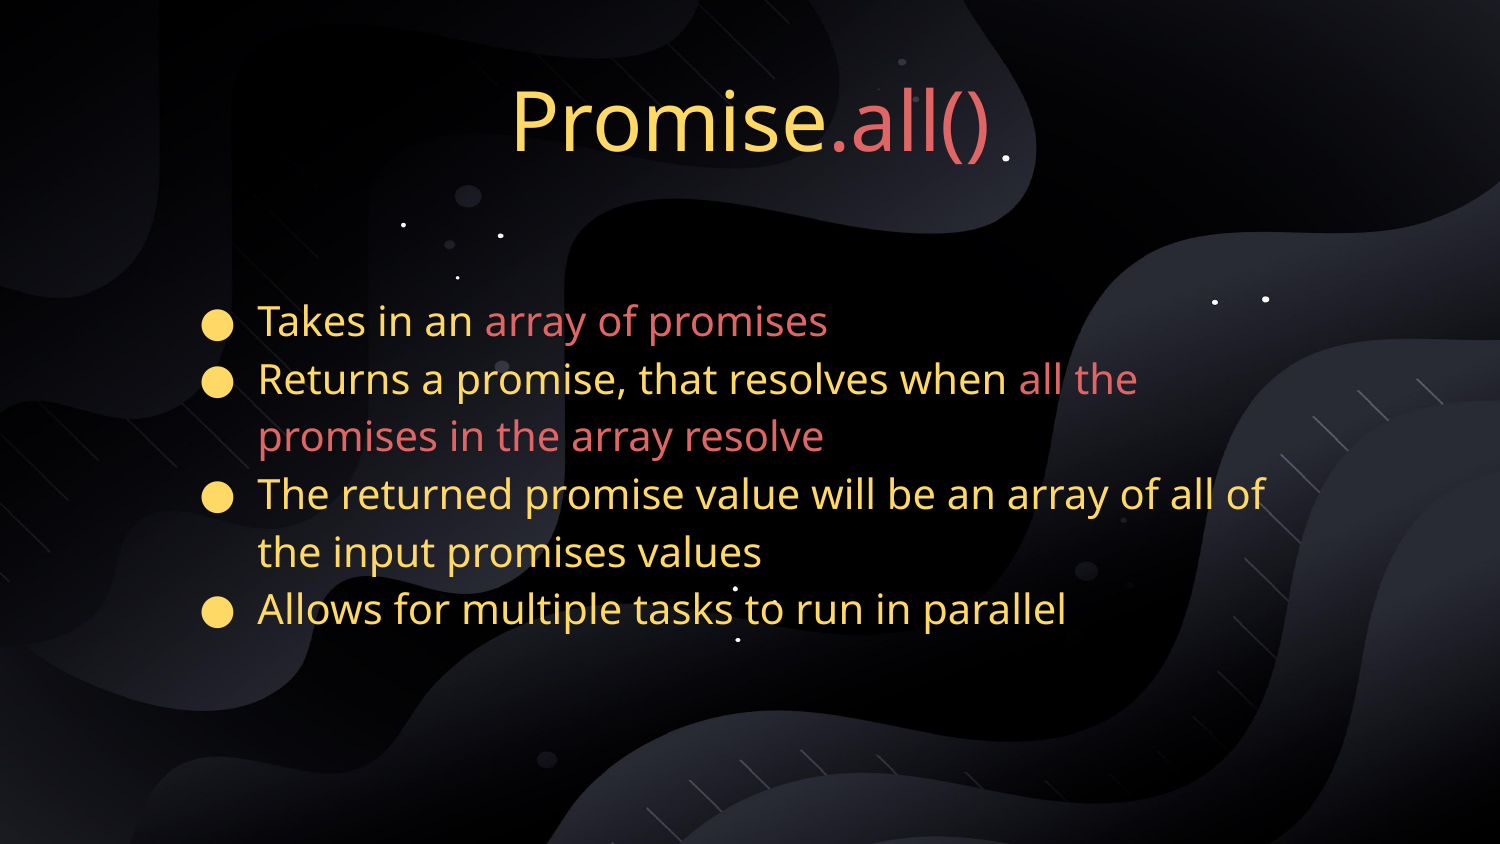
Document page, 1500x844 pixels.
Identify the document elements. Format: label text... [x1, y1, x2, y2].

title Promise.all() [331, 36, 1169, 200]
list Takes in an array of promises Returns a promise, that resolves when all the promises in the array resolve The returned promise value will be an array of all of the input promises values Allows for multiple tasks to run in parallel [175, 283, 1325, 654]
picture [0, 0, 1500, 844]
